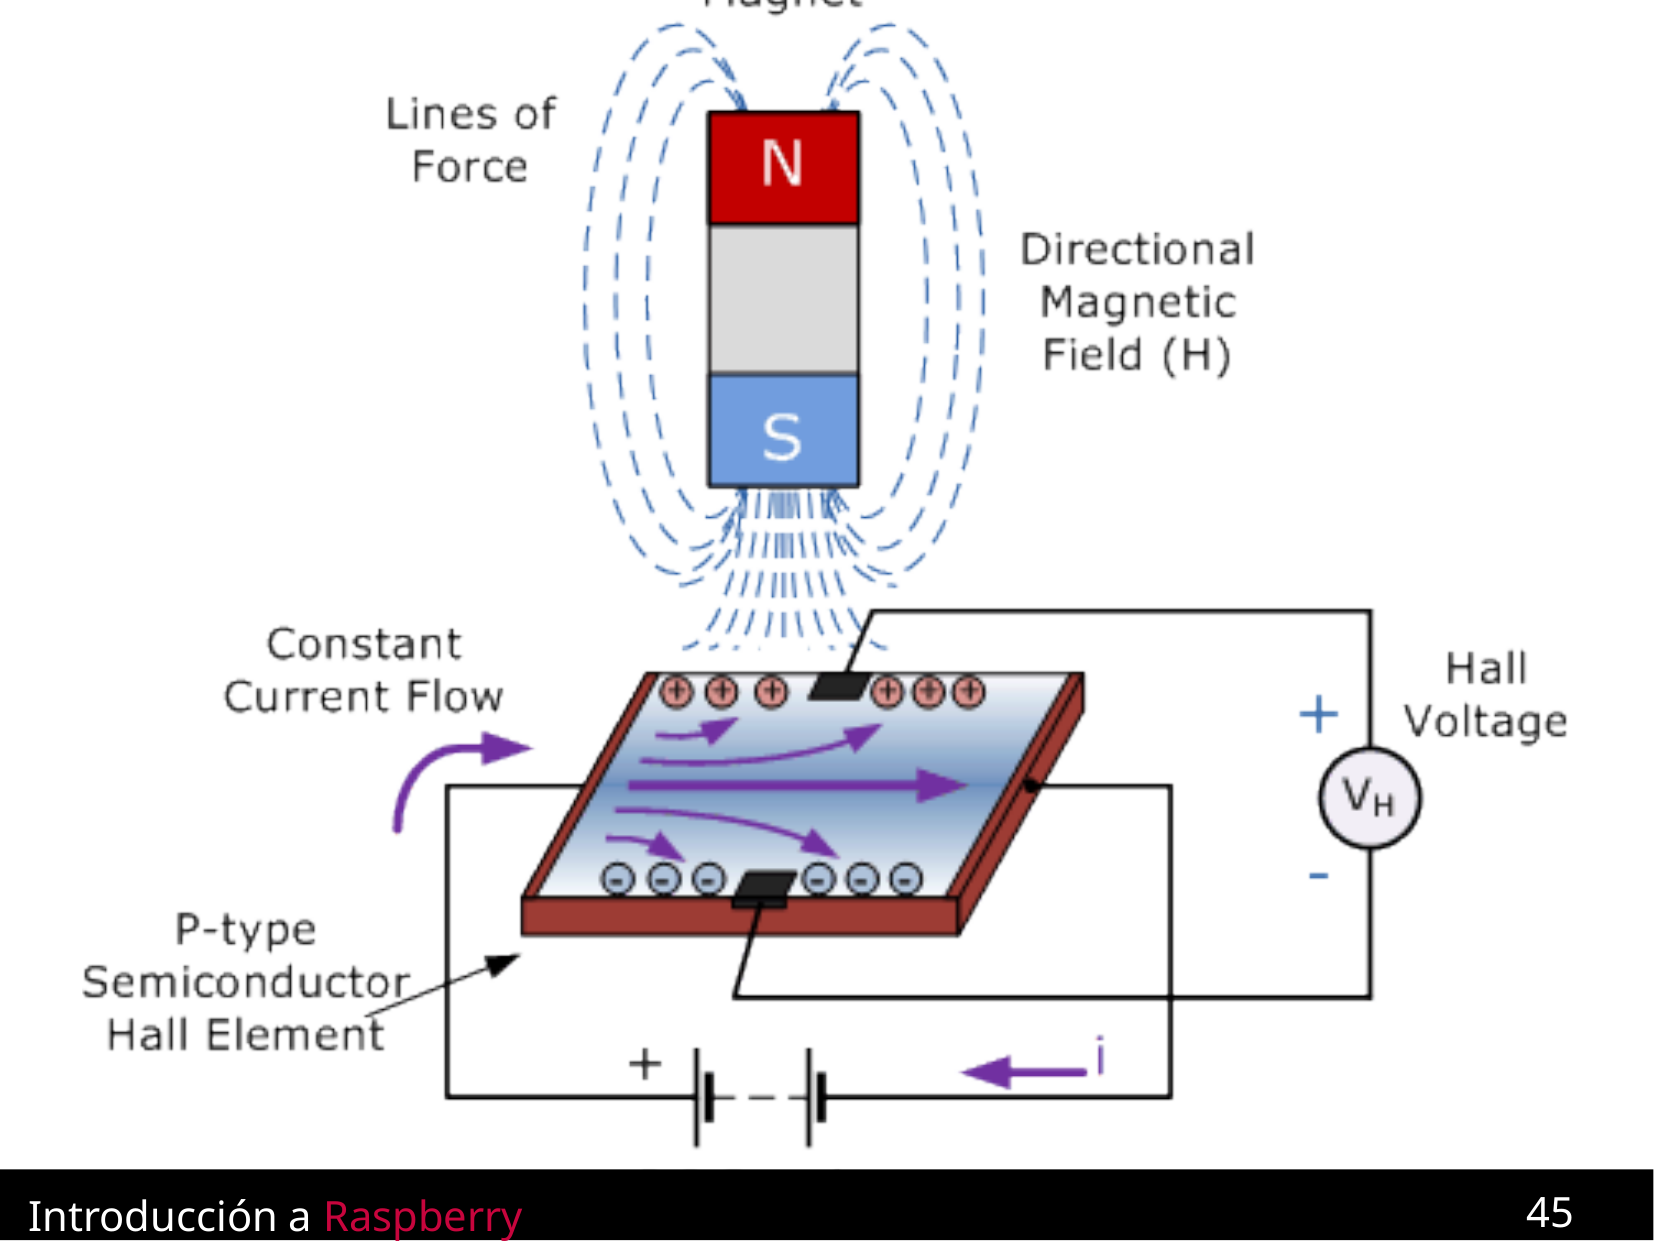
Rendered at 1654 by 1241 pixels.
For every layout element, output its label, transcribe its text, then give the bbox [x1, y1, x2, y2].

picture [82, 0, 1571, 1169]
text_box [0, 0, 1654, 1241]
text_box <number> [1521, 1175, 1654, 1241]
text_box Introducción a Raspberry Pi [13, 1179, 556, 1241]
